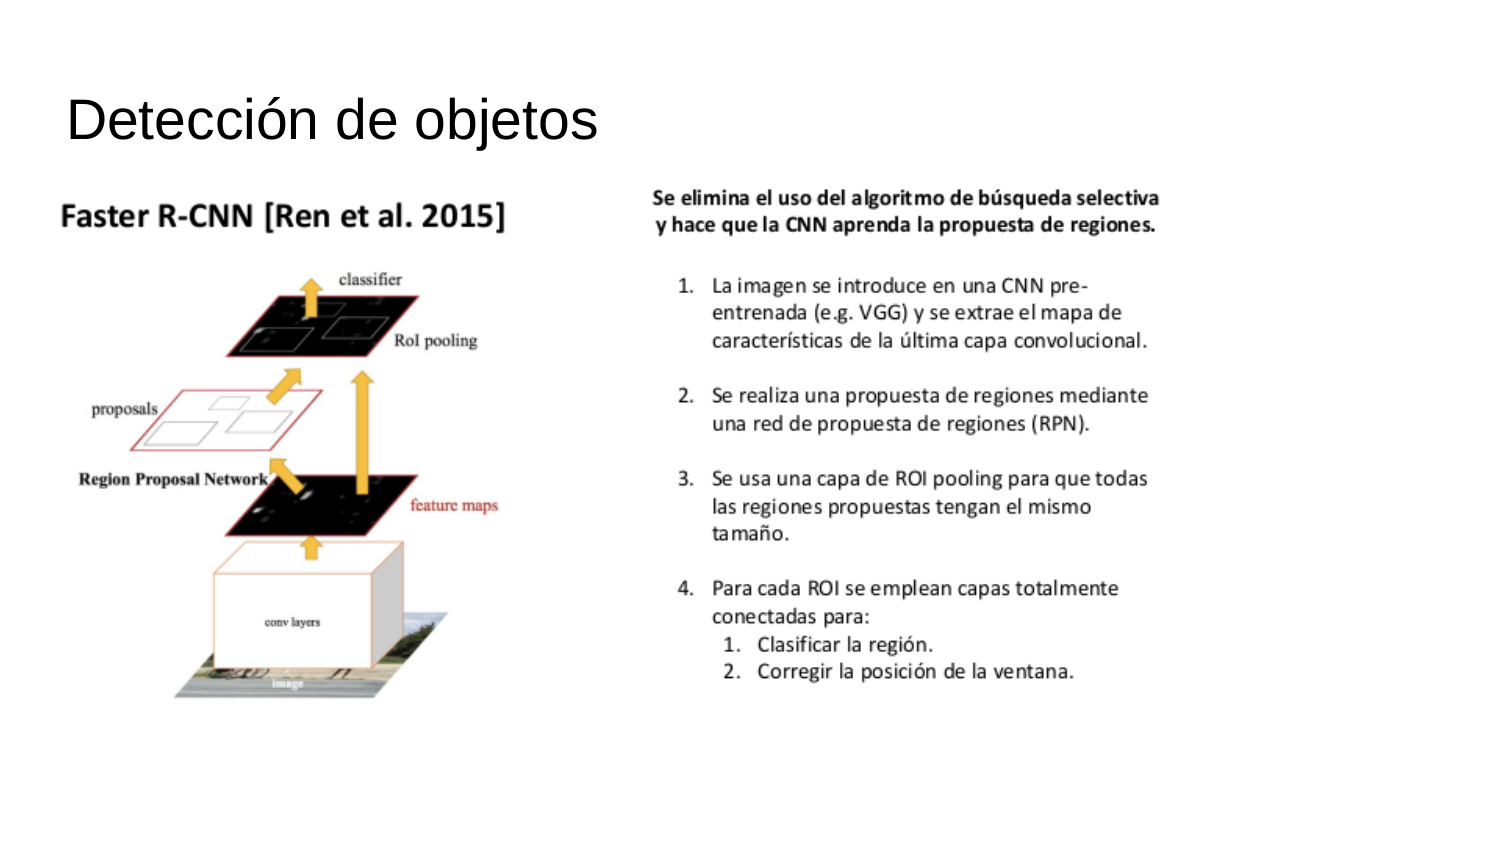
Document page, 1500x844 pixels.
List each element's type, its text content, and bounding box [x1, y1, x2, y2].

picture [51, 188, 1172, 724]
title Detección de objetos [51, 72, 1449, 167]
